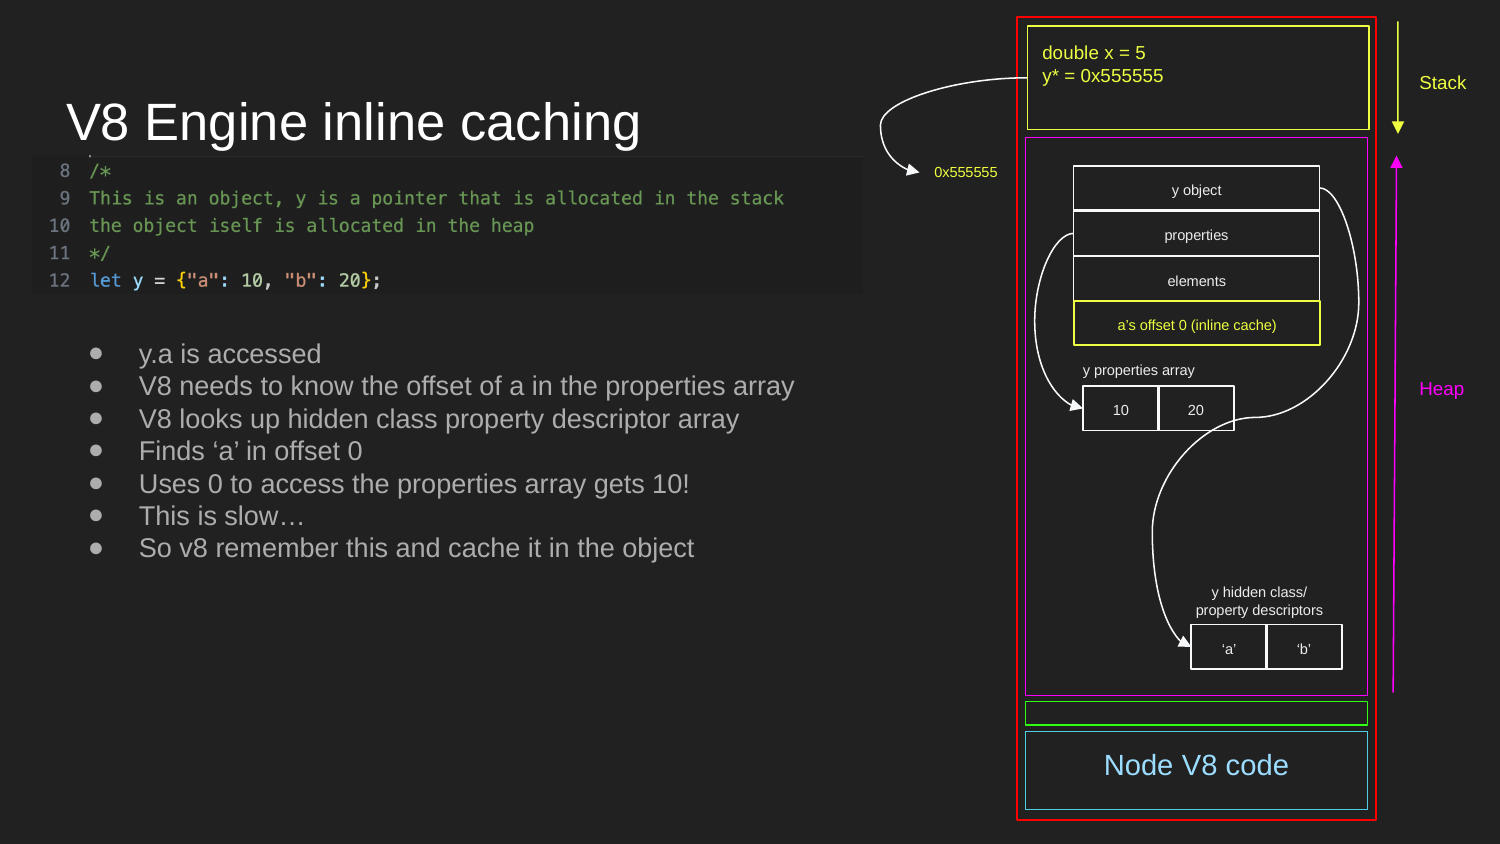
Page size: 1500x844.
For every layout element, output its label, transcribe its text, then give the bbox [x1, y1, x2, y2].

text_box properties [1073, 211, 1320, 256]
text_box elements [1073, 256, 1320, 301]
text_box double x = 5 y* = 0x555555 [1027, 26, 1370, 130]
text_box ‘b’ [1266, 624, 1343, 669]
picture [32, 155, 863, 294]
text_box ‘a’ [1191, 624, 1266, 669]
text_box 0x555555 [919, 148, 1017, 196]
text_box Stack [1404, 55, 1495, 100]
text_box Node V8 code [1025, 731, 1368, 810]
title V8 Engine inline caching [51, 72, 708, 155]
text_box y object [1073, 165, 1320, 211]
text_box y.a is accessed V8 needs to know the offset of a in the properties array V8 looks up hidden class property descriptor array Finds ‘a’ in offset 0 Uses 0 to access the properties array gets 10! This is slow… So v8 remember this and cache it in the object [48, 321, 910, 616]
text_box 20 [1215, 422, 1234, 431]
text_box y hidden class/ property descriptors [1158, 568, 1361, 613]
text_box a’s offset 0 (inline cache) [1074, 301, 1321, 346]
text_box 20 [1157, 386, 1234, 431]
text_box Heap [1404, 361, 1495, 406]
text_box 10 [1082, 391, 1157, 431]
text_box y properties array [1061, 345, 1217, 391]
